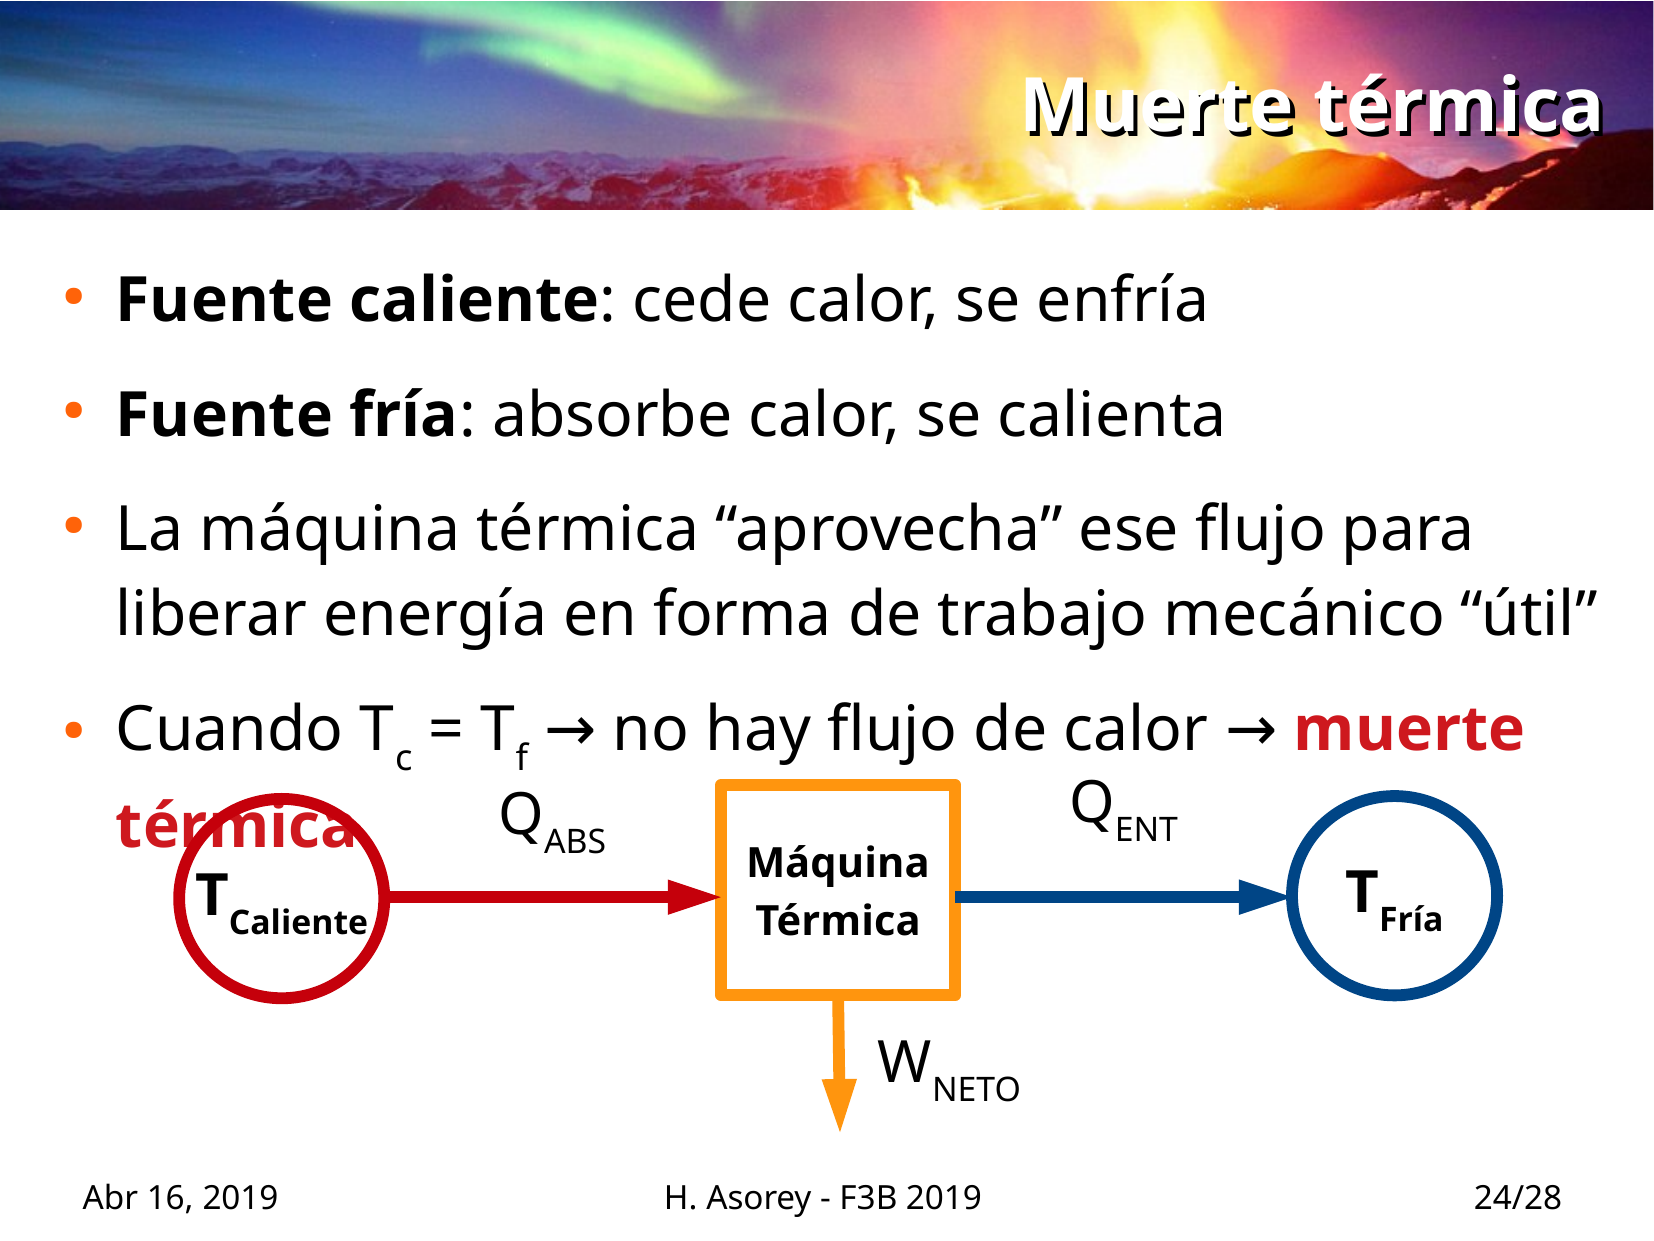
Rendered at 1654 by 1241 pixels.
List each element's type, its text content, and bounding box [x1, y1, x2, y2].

text_box TFría [1292, 796, 1498, 996]
picture [0, 1, 1654, 210]
title Muerte térmica [45, 15, 1606, 191]
text_box TCaliente [179, 798, 385, 999]
text_box Máquina Térmica [720, 784, 956, 996]
list Fuente caliente: cede calor, se enfría Fuente fría: absorbe calor, se calienta La máquina térmica “aprovecha” ese flujo para liberar energía en forma de trabajo mecánico “útil” Cuando Tc = Tf → no hay flujo de calor → muerte térmica [45, 255, 1606, 1156]
text_box WNETO [805, 1013, 1094, 1223]
